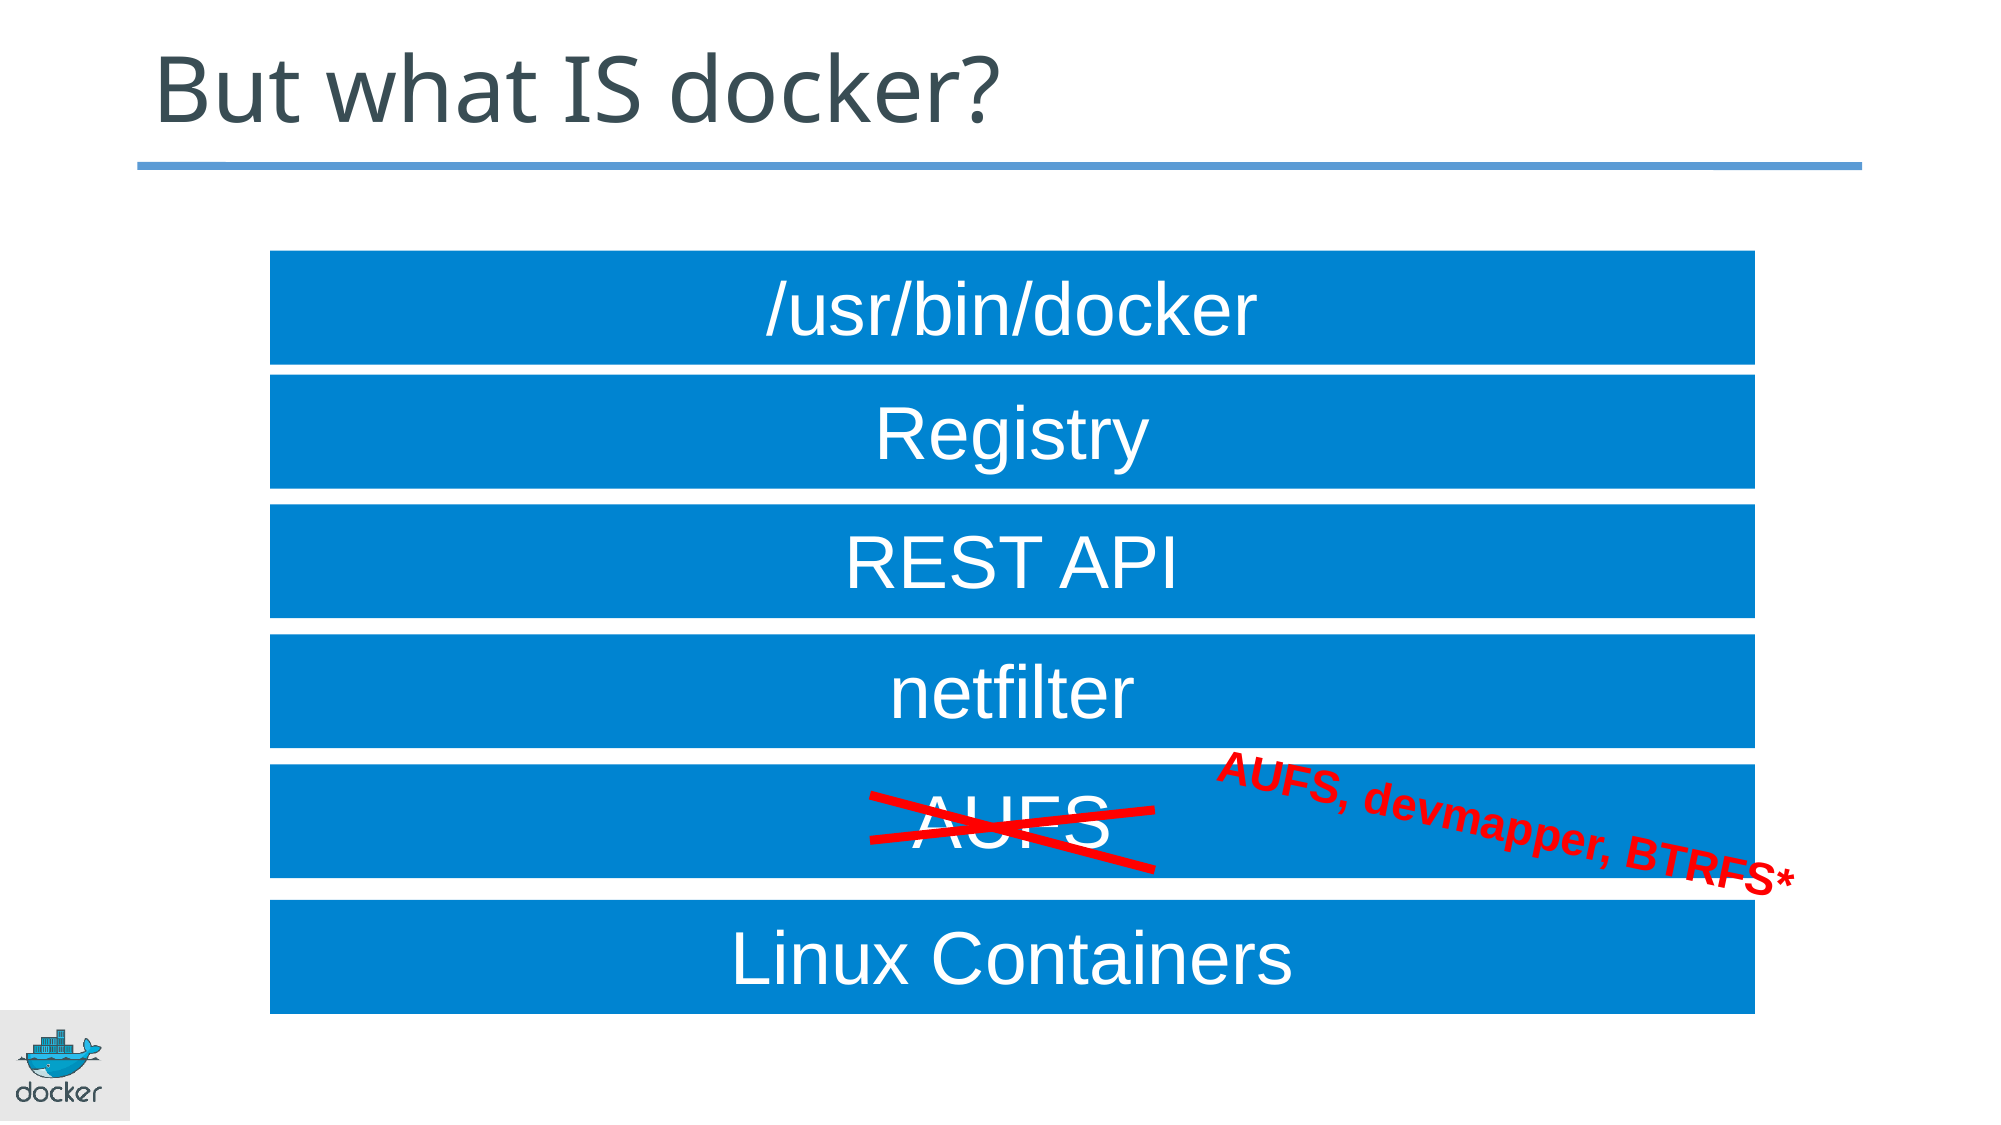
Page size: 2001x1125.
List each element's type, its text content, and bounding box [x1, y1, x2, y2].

text_box /usr/bin/docker [270, 250, 1755, 365]
text_box AUFS, devmapper, BTRFS* [1197, 727, 1816, 921]
text_box AUFS [270, 764, 1602, 879]
text_box Registry [270, 374, 1755, 489]
title But what IS docker? [137, 22, 1863, 133]
text_box AUFS [1390, 764, 1755, 842]
text_box netfilter [270, 634, 1755, 749]
text_box REST API [270, 504, 1755, 619]
text_box Linux Containers [270, 899, 1755, 1014]
picture [0, 1010, 130, 1121]
